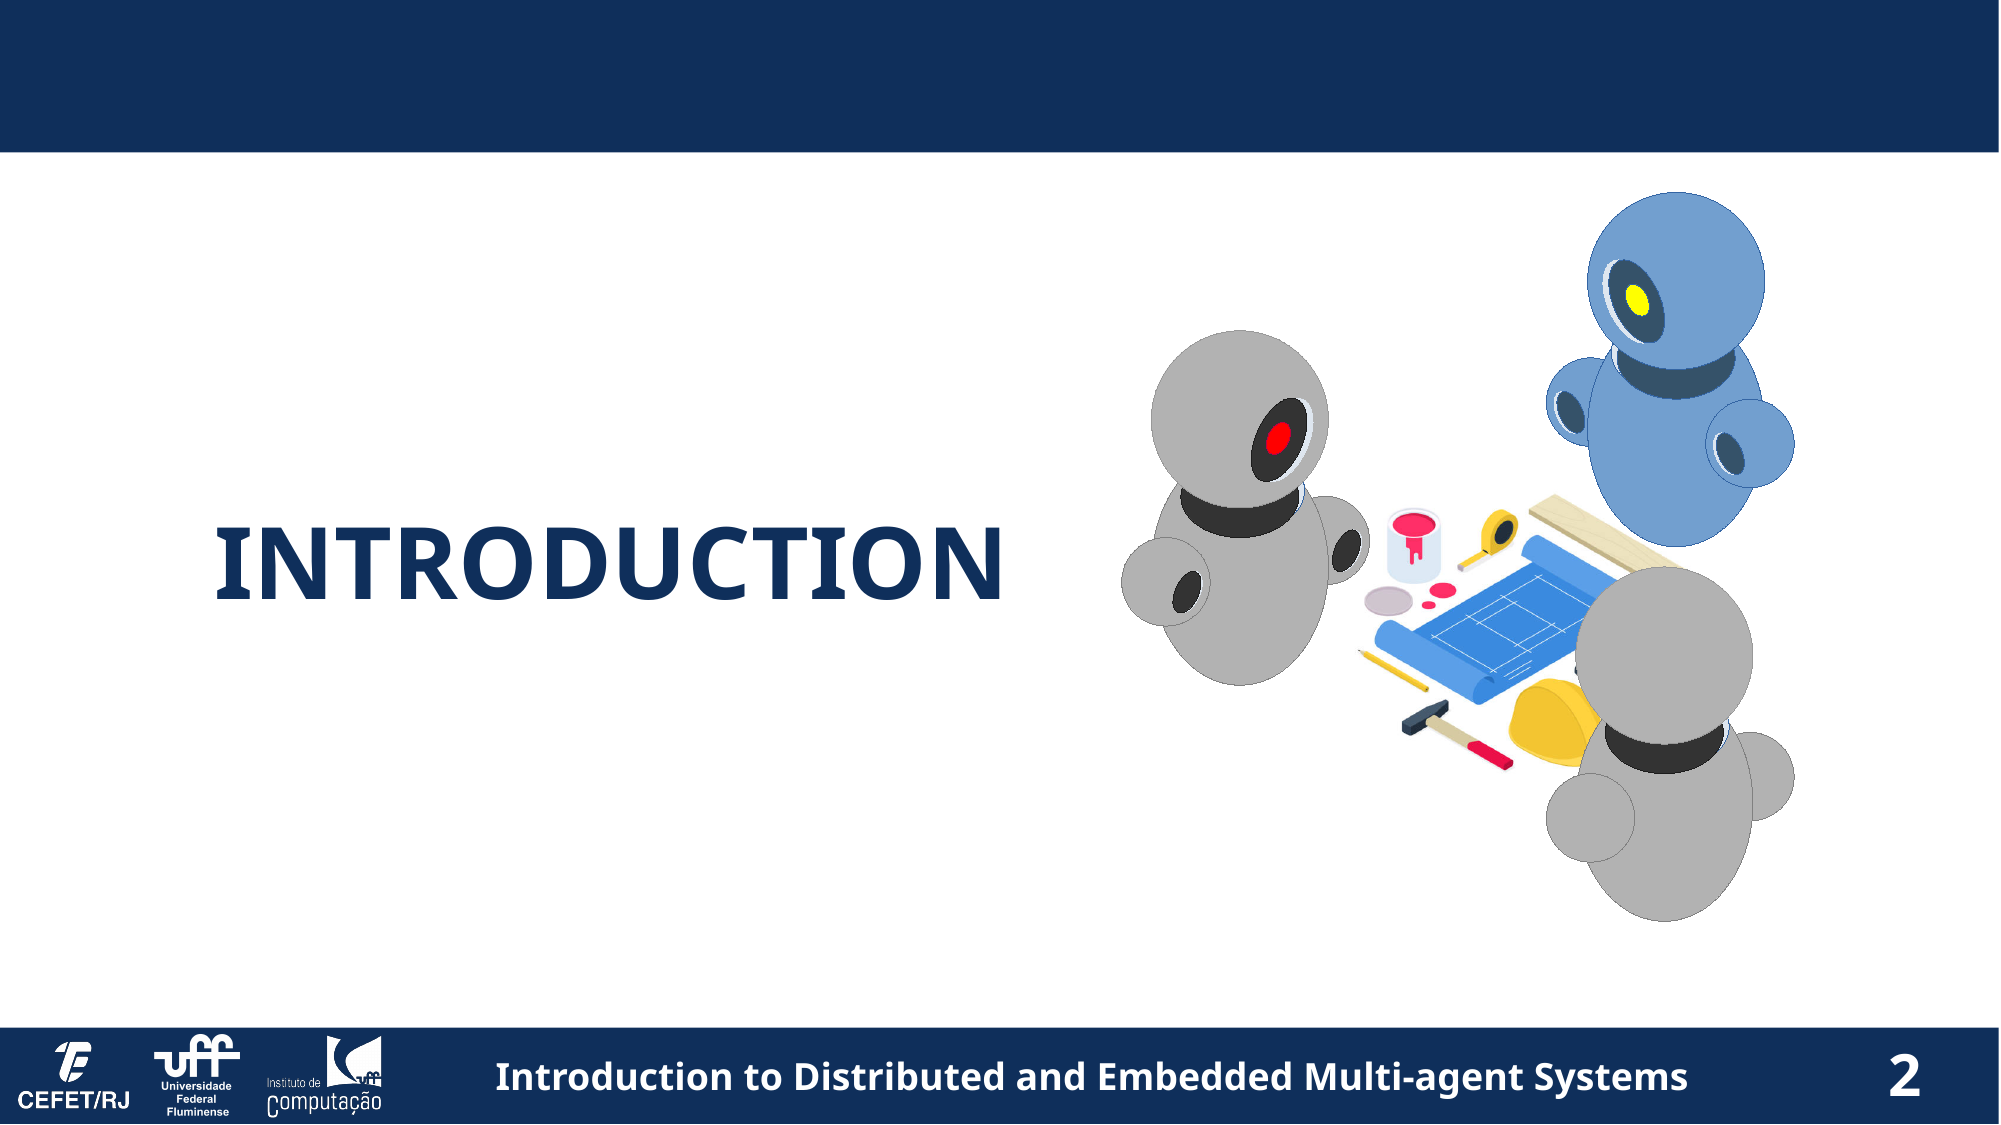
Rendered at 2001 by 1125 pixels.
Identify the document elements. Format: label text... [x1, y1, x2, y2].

picture [265, 1033, 383, 1118]
text_box [1121, 330, 1370, 686]
text_box [1546, 192, 1795, 547]
picture [18, 1021, 129, 1125]
text_box [1546, 566, 1795, 922]
text_box INTRODUCTION [137, 492, 1086, 627]
picture [153, 1033, 241, 1121]
picture [1340, 442, 1702, 804]
